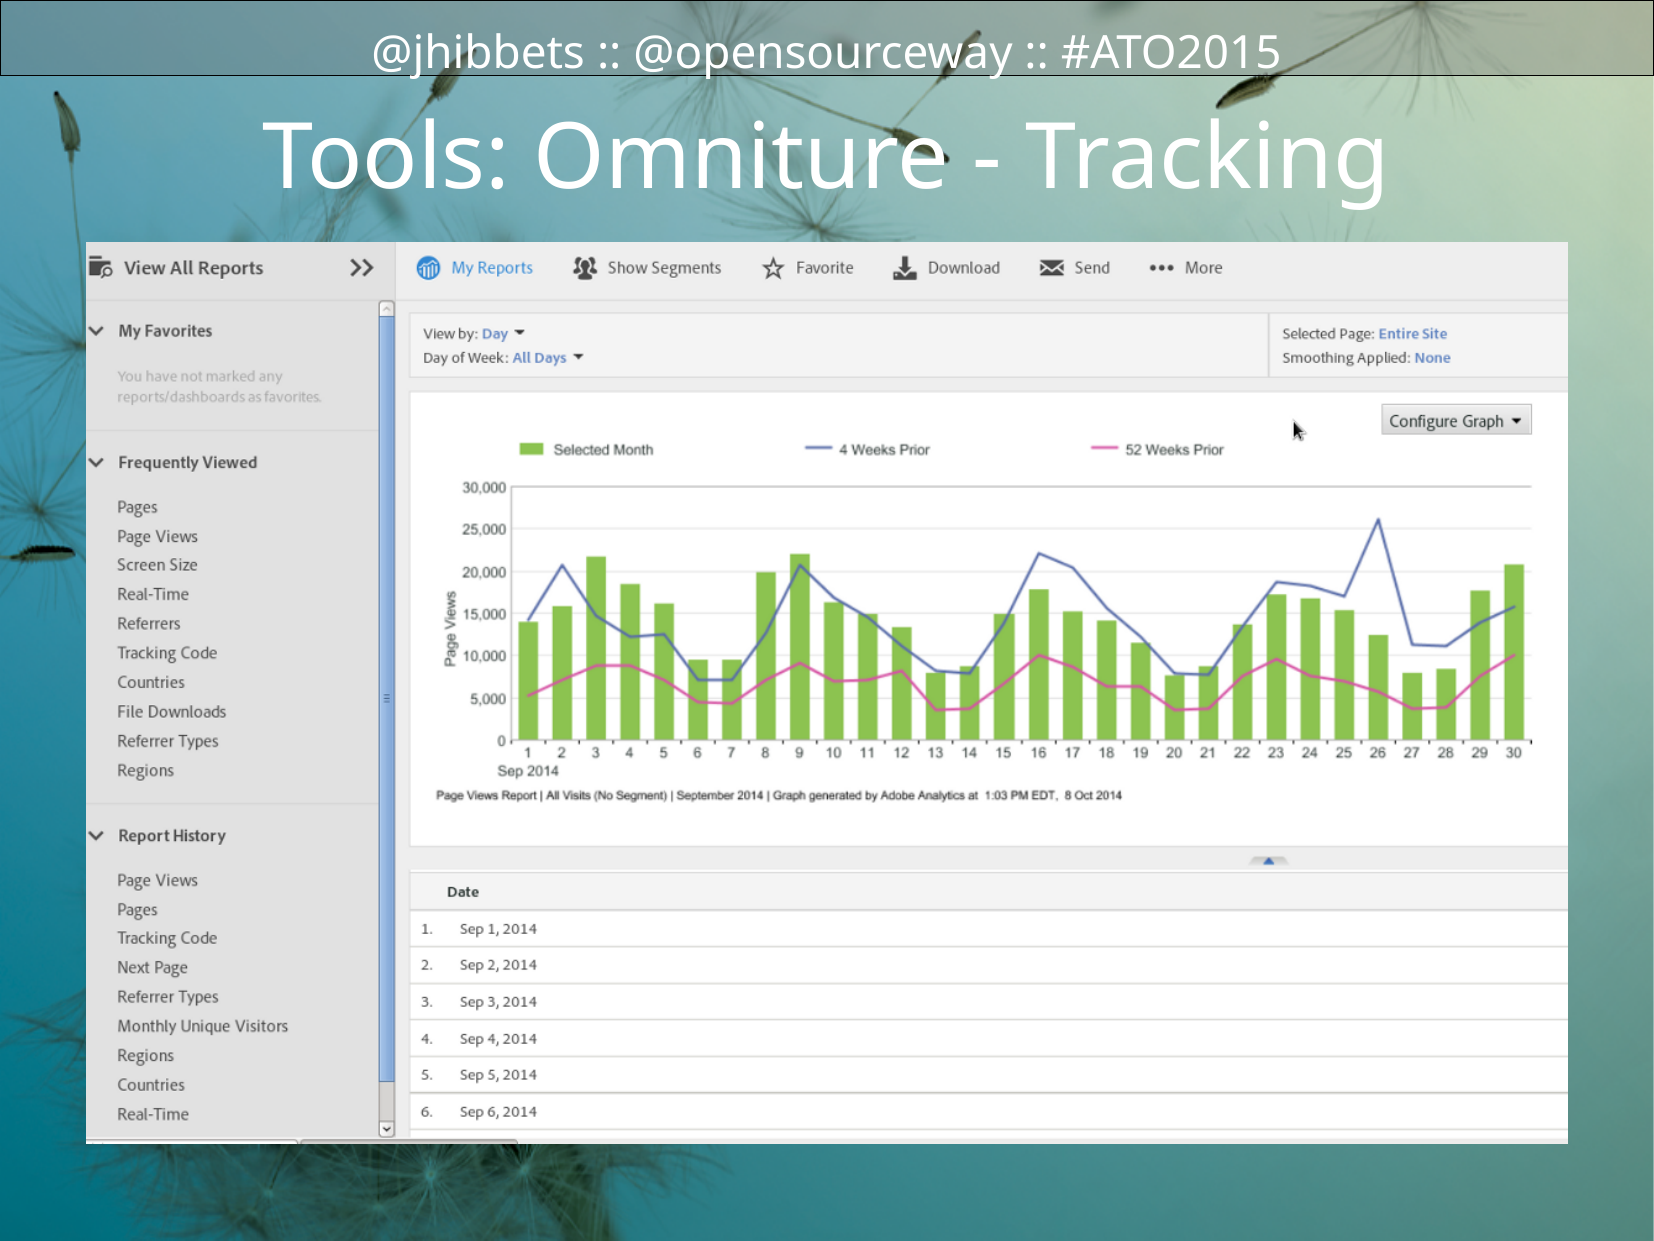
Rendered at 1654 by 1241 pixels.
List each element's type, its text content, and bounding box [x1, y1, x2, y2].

title Tools: Omniture - Tracking [82, 49, 1571, 257]
picture [0, 76, 1654, 1241]
